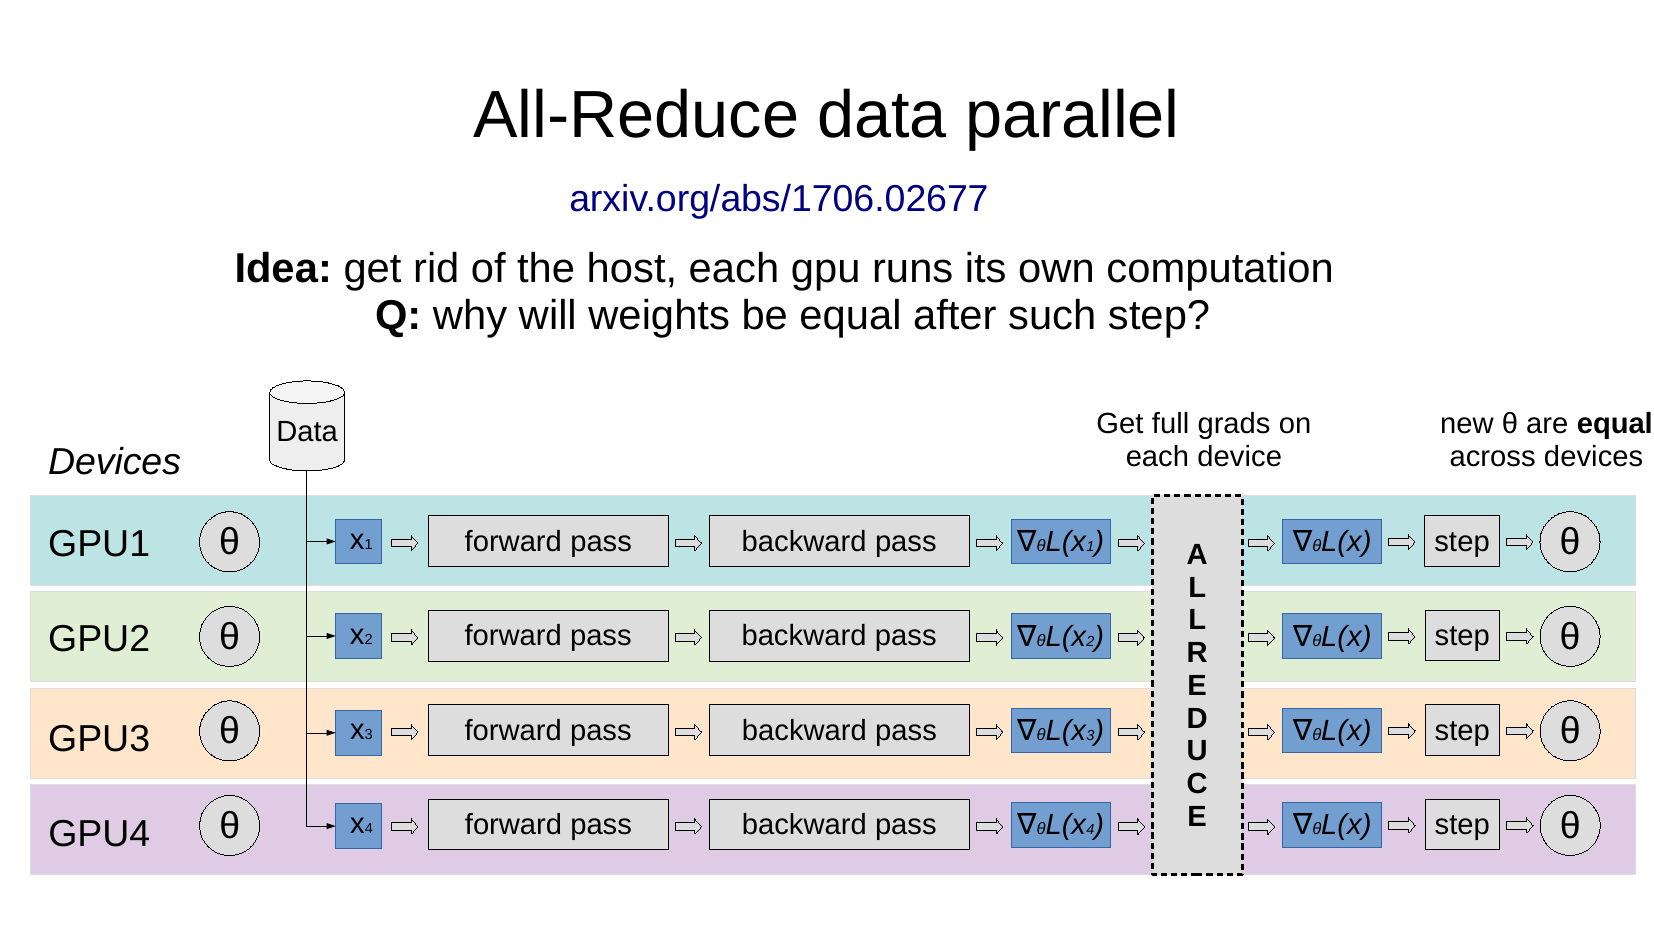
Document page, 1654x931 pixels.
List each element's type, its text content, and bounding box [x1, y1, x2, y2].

text_box step [1425, 610, 1500, 661]
text_box [307, 734, 335, 779]
text_box Idea: get rid of the host, each gpu runs its own computation Q: why will weights be equal after such step? [219, 237, 1366, 346]
text_box [307, 495, 1152, 586]
title All-Reduce data parallel [82, 37, 1571, 193]
text_box [30, 688, 306, 779]
text_box backward pass [709, 515, 970, 567]
text_box ∇θL(x1) [1011, 519, 1111, 564]
text_box forward pass [428, 515, 669, 567]
text_box arxiv.org/abs/1706.02677 [498, 170, 1060, 228]
text_box [307, 542, 335, 586]
text_box θ [199, 700, 260, 761]
text_box Data [269, 394, 345, 471]
text_box ∇θL(x) [1282, 613, 1382, 659]
text_box [1243, 784, 1636, 875]
text_box backward pass [709, 610, 970, 662]
text_box ∇θL(x) [1282, 708, 1382, 753]
text_box [1243, 591, 1636, 682]
text_box ∇θL(x3) [1011, 708, 1111, 753]
text_box [307, 784, 1152, 875]
text_box [1243, 688, 1636, 779]
text_box GPU3 [33, 710, 226, 768]
text_box θ [199, 795, 260, 856]
text_box [307, 637, 335, 682]
text_box GPU1 [33, 515, 226, 573]
text_box backward pass [709, 799, 970, 850]
text_box step [1424, 515, 1500, 567]
text_box θ [1540, 606, 1601, 667]
text_box ∇θL(x) [1282, 802, 1382, 848]
text_box new θ are equal across devices [1424, 399, 1654, 481]
text_box x3 [335, 705, 395, 781]
text_box GPU2 [33, 609, 225, 667]
text_box x4 [335, 799, 395, 875]
text_box θ [1540, 700, 1601, 761]
text_box [307, 688, 1152, 779]
text_box θ [199, 606, 260, 667]
text_box θ [1539, 511, 1601, 572]
text_box [1243, 495, 1636, 586]
text_box step [1425, 704, 1500, 756]
text_box Devices [33, 432, 226, 490]
text_box GPU4 [33, 804, 226, 862]
text_box forward pass [428, 610, 669, 662]
text_box A L L R E D U C E [1152, 495, 1243, 875]
text_box [30, 495, 306, 586]
text_box step [1425, 799, 1500, 850]
text_box θ [1540, 795, 1601, 856]
text_box θ [199, 511, 260, 572]
text_box [307, 591, 1152, 682]
text_box ∇θL(x2) [1011, 613, 1111, 659]
text_box [30, 784, 335, 875]
text_box ∇θL(x) [1282, 519, 1382, 564]
text_box ∇θL(x4) [1011, 802, 1111, 848]
text_box forward pass [428, 799, 669, 850]
text_box x2 [335, 610, 395, 686]
text_box forward pass [428, 704, 669, 756]
text_box backward pass [709, 704, 970, 756]
text_box x1 [335, 516, 395, 592]
text_box Get full grads on each device [1081, 399, 1327, 481]
text_box [30, 591, 306, 682]
